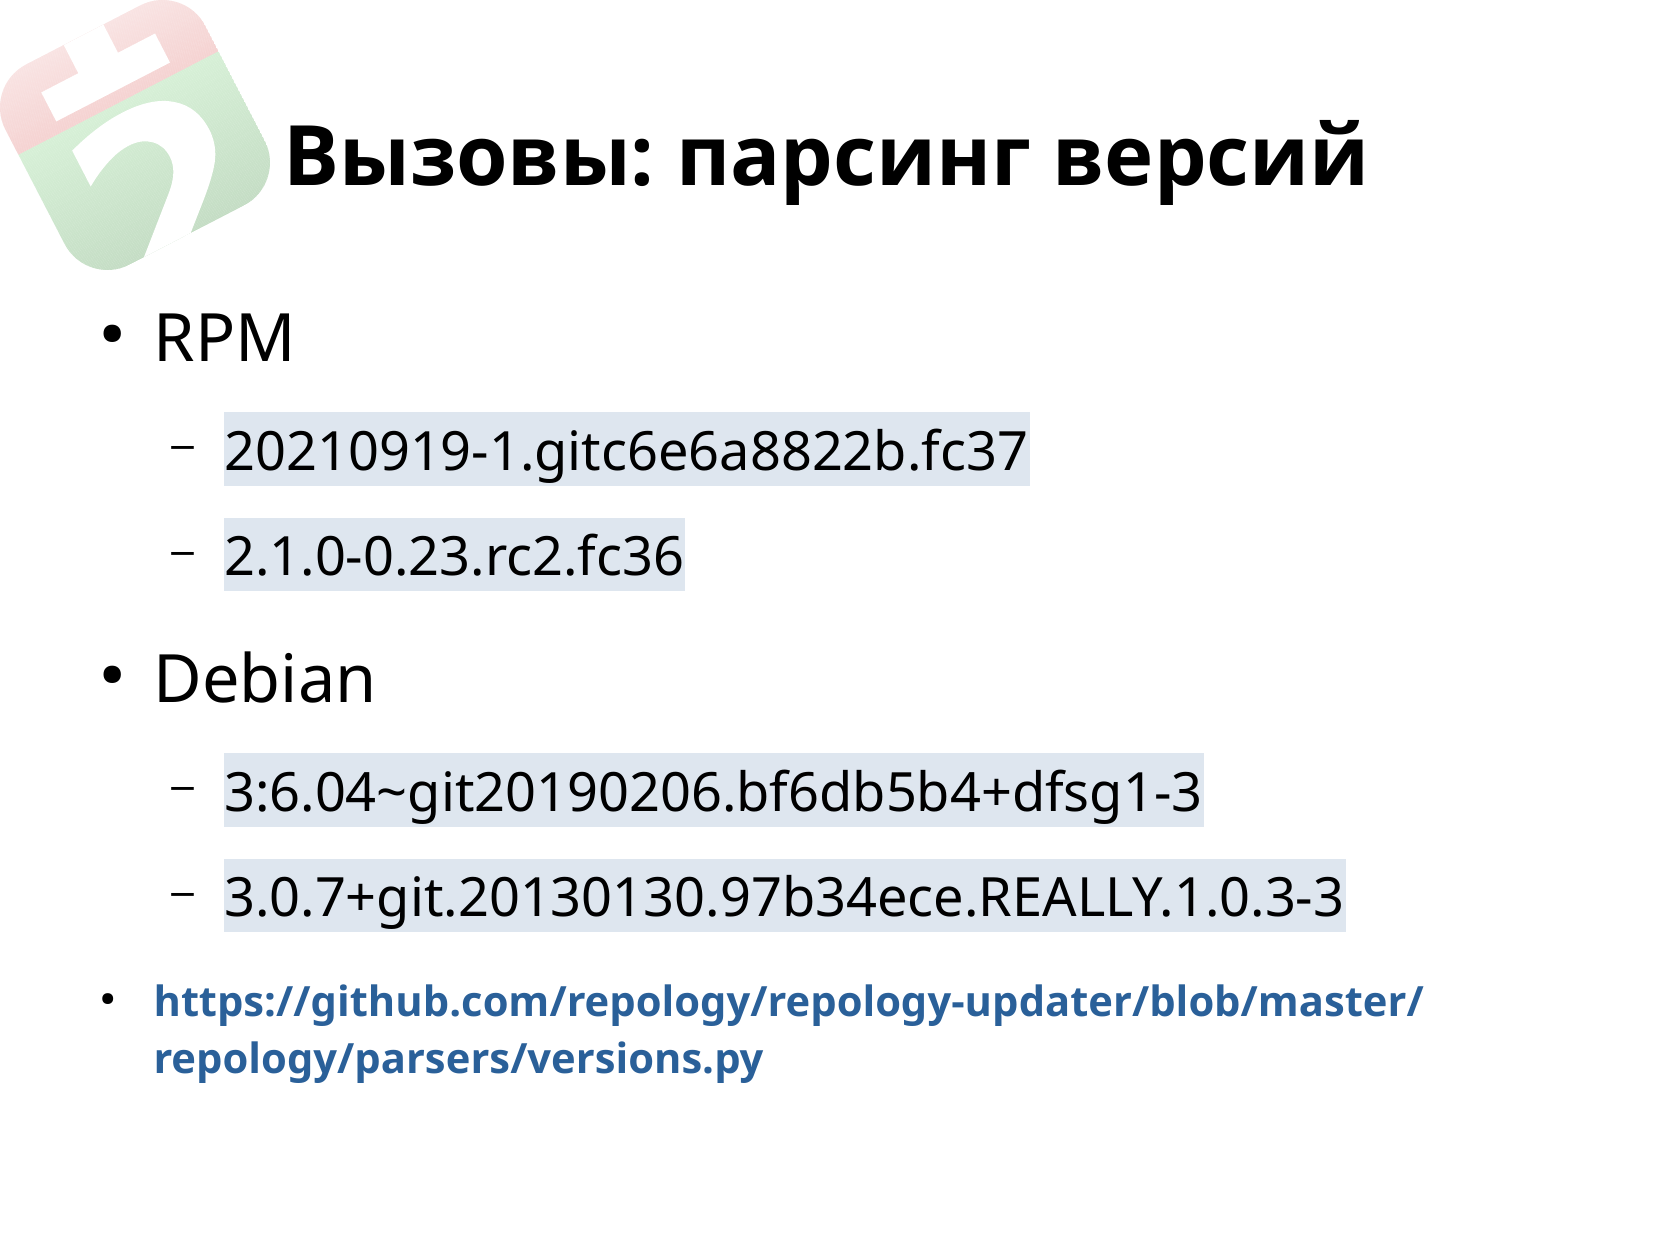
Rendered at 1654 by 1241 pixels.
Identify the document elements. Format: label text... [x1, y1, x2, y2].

title Вызовы: парсинг версий [82, 49, 1571, 257]
list RPM 20210919-1.gitc6e6a8822b.fc37 2.1.0-0.23.rc2.fc36 Debian 3:6.04~git20190206.bf6db5b4+dfsg1-3 3.0.7+git.20130130.97b34ece.REALLY.1.0.3-3 https://github.com/repology/repology-updater/blob/master/repology/parsers/versions.py [82, 290, 1571, 1133]
